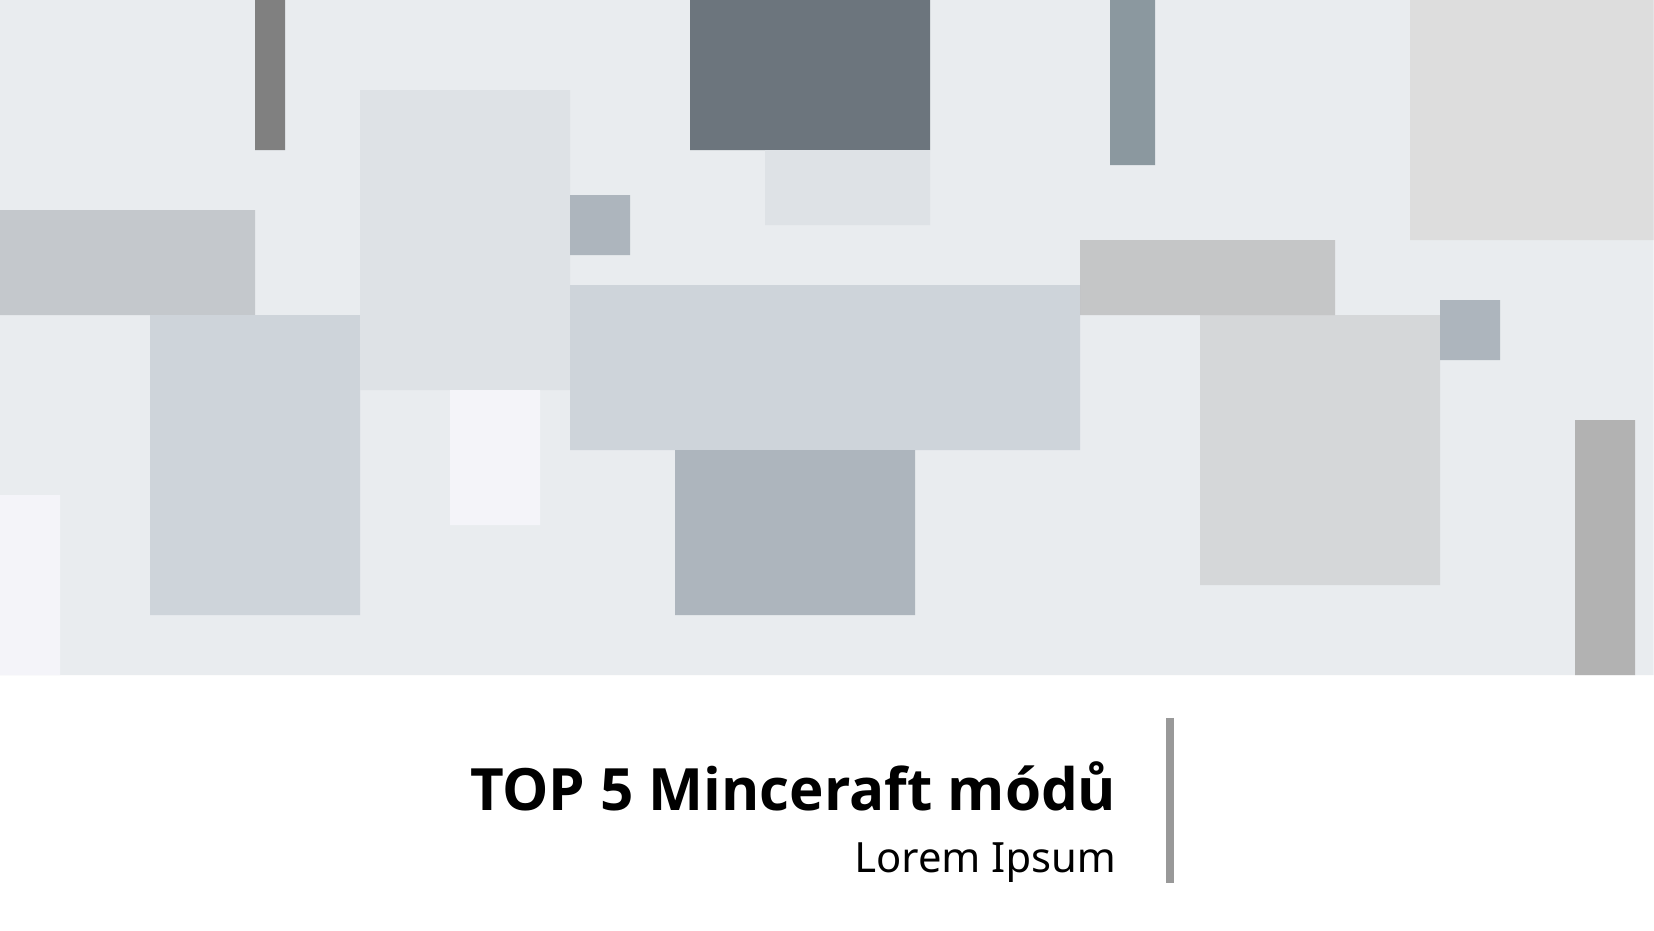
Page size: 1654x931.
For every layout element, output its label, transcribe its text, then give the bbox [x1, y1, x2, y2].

text_box TOP 5 Minceraft módů Lorem Ipsum [442, 740, 1131, 916]
